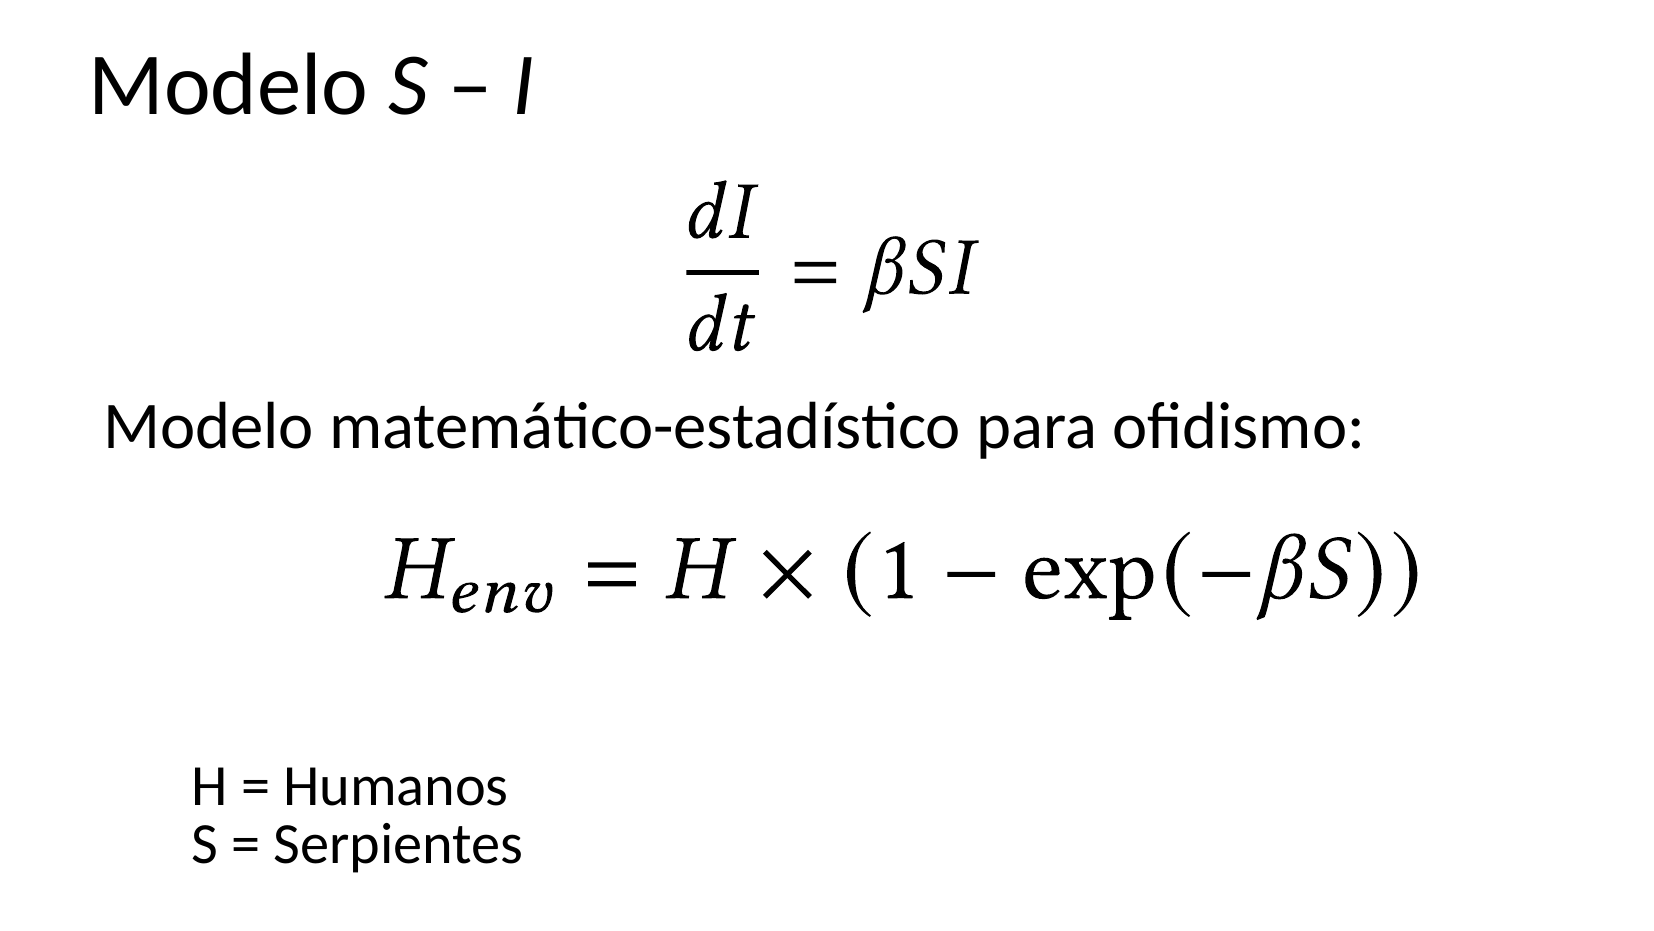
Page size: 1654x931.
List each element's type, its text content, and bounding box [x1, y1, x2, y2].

picture [679, 177, 983, 355]
picture [382, 531, 1418, 621]
list Modelo S – I [17, 48, 1506, 148]
text_box Modelo matemático-estadístico para ofidismo: [88, 390, 1381, 473]
text_box H = Humanos S = Serpientes [177, 754, 539, 886]
